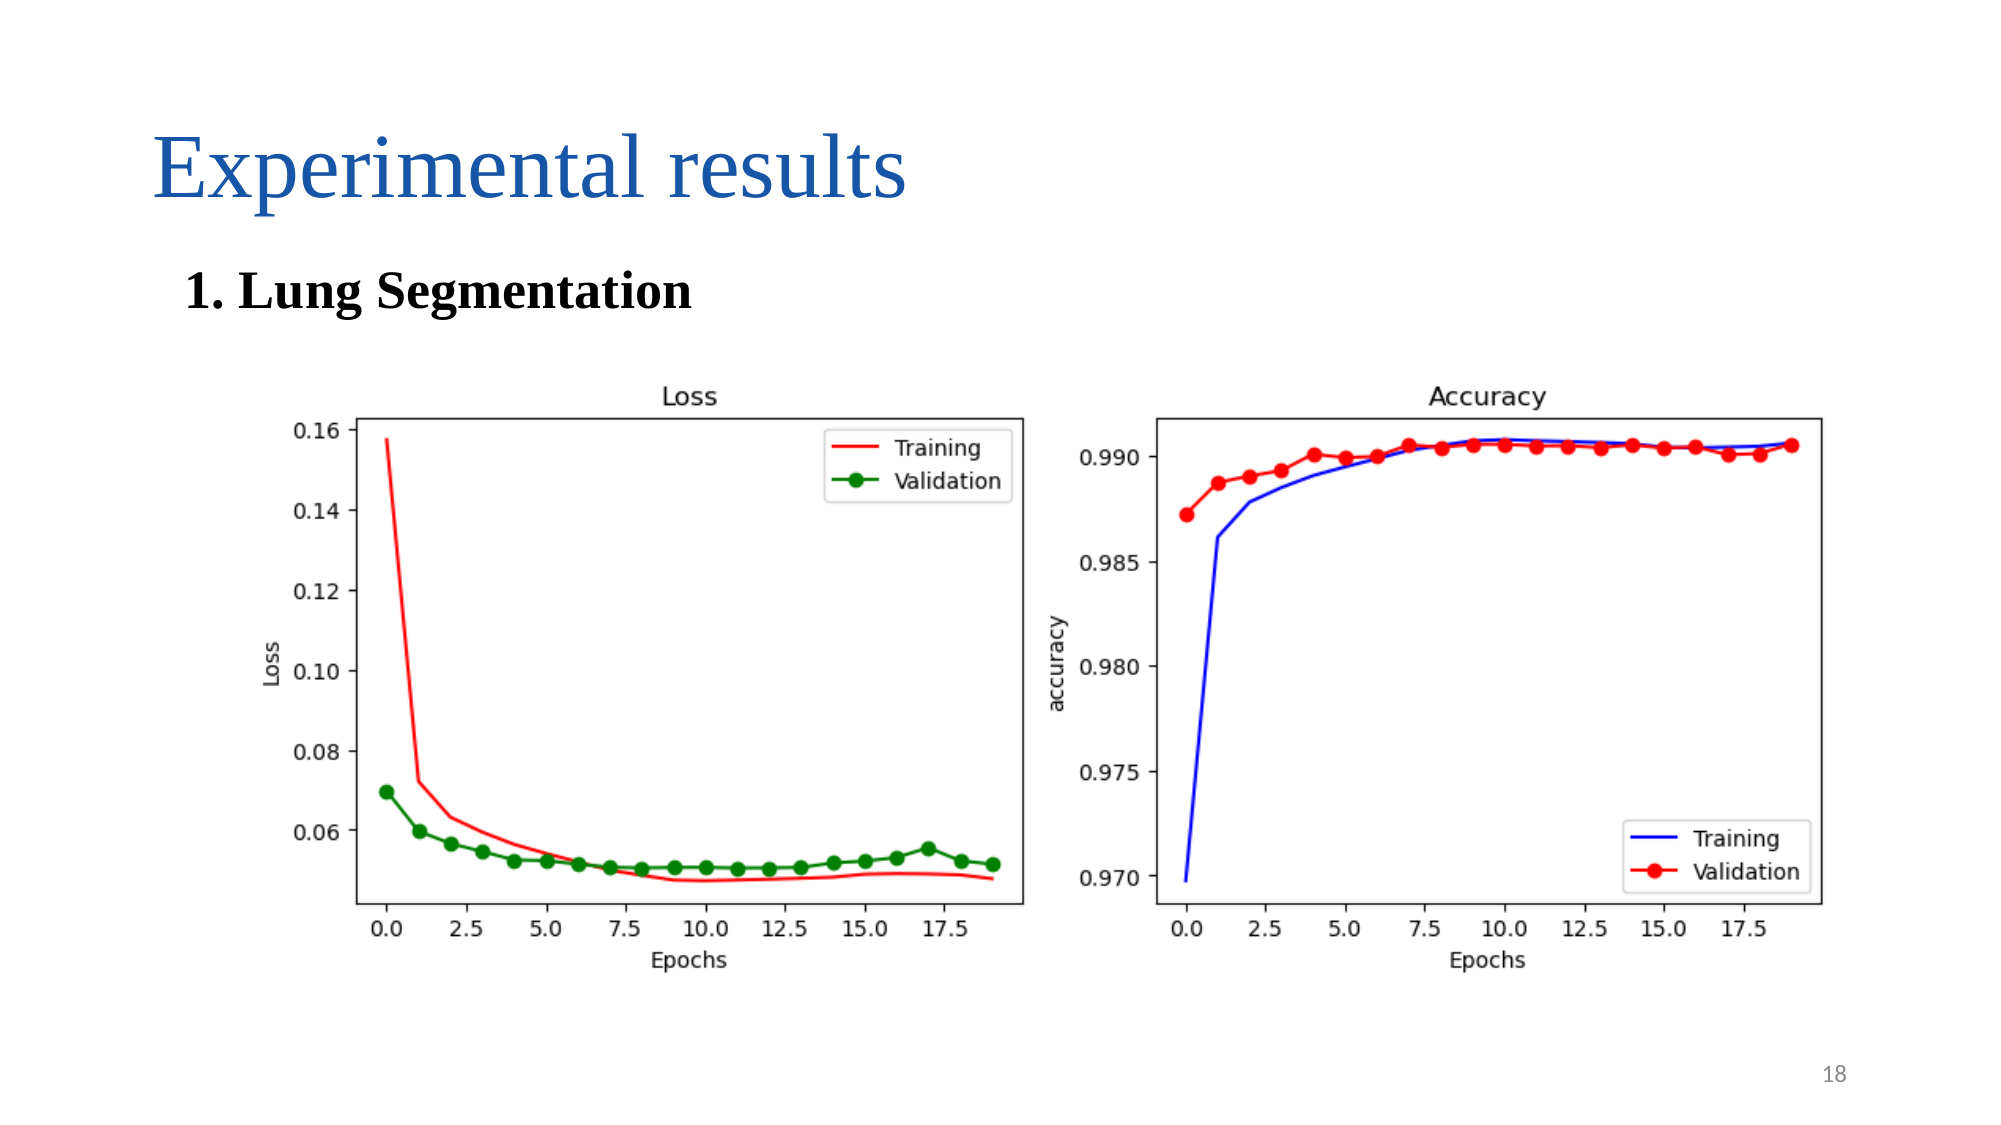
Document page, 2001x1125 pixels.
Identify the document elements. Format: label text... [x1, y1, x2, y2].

text_box <number> [1412, 1042, 1862, 1103]
text_box 1. Lung Segmentation [169, 252, 856, 361]
text_box Experimental results [137, 59, 1950, 277]
picture [246, 371, 1837, 987]
